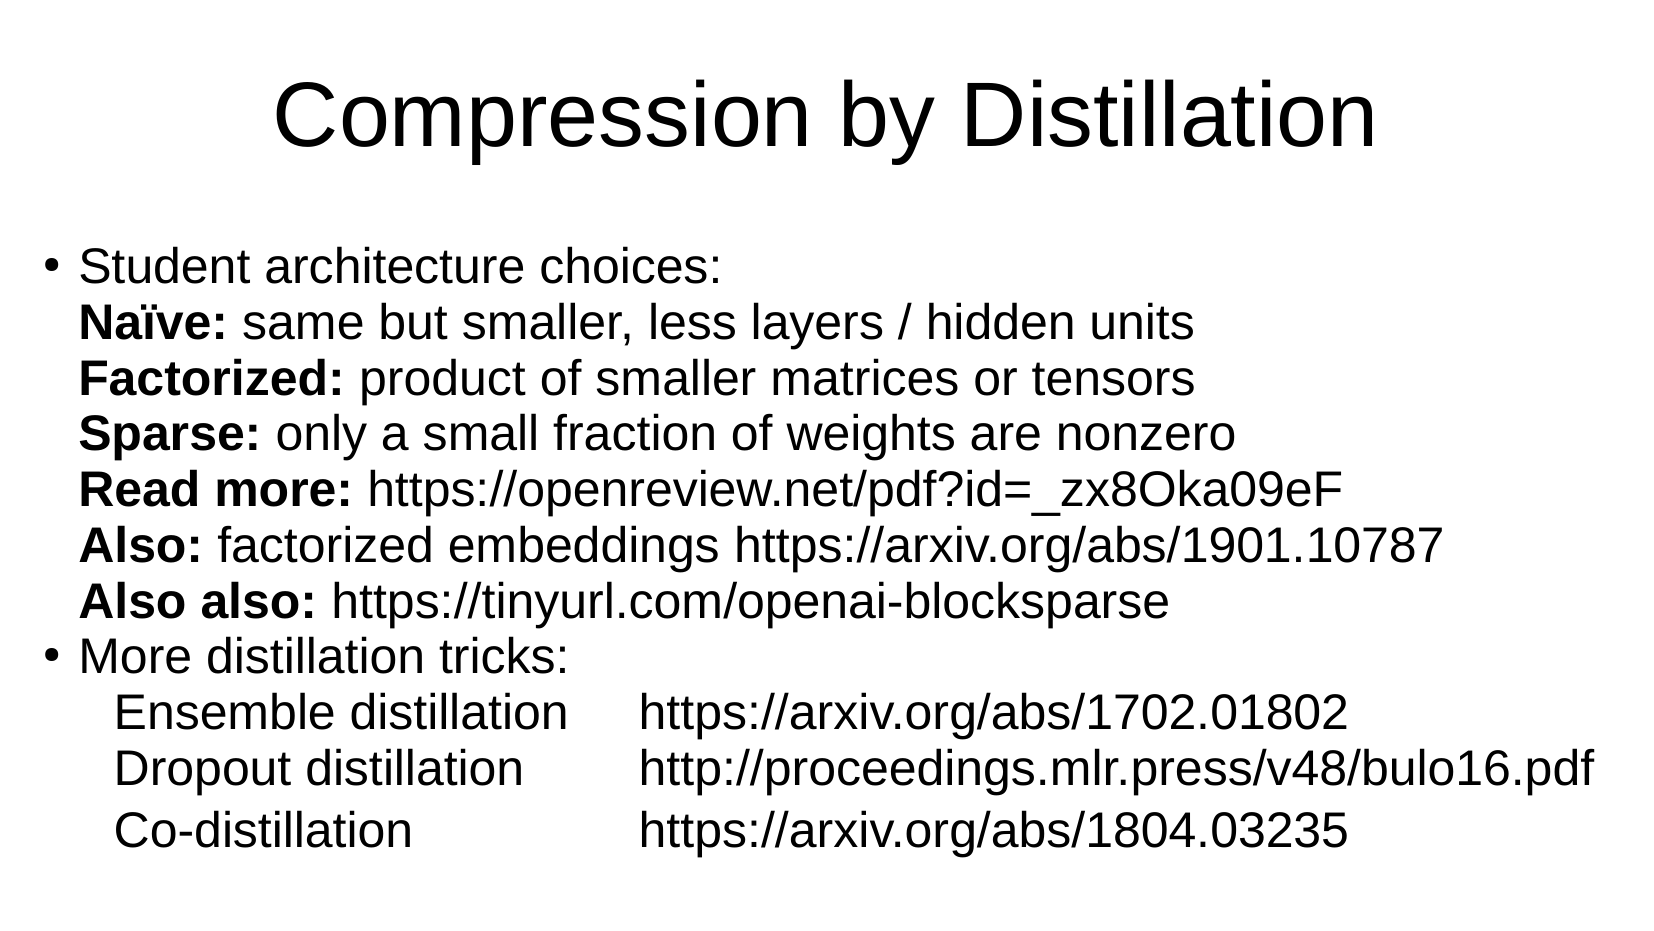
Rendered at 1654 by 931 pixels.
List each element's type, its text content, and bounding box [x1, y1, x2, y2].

title Compression by Distillation [82, 37, 1571, 193]
text_box Student architecture choices: Naïve: same but smaller, less layers / hidden units Factorized: product of smaller matrices or tensors Sparse: only a small fraction of weights are nonzero Read more: https://openreview.net/pdf?id=_zx8Oka09eF Also: factorized embeddings https://arxiv.org/abs/1901.10787 Also also: https://tinyurl.com/openai-blocksparse More distillation tricks: Ensemble distillation https://arxiv.org/abs/1702.01802 Dropout distillation http://proceedings.mlr.press/v48/bulo16.pdf Co-distillation https://arxiv.org/abs/1804.03235 [42, 207, 1654, 889]
